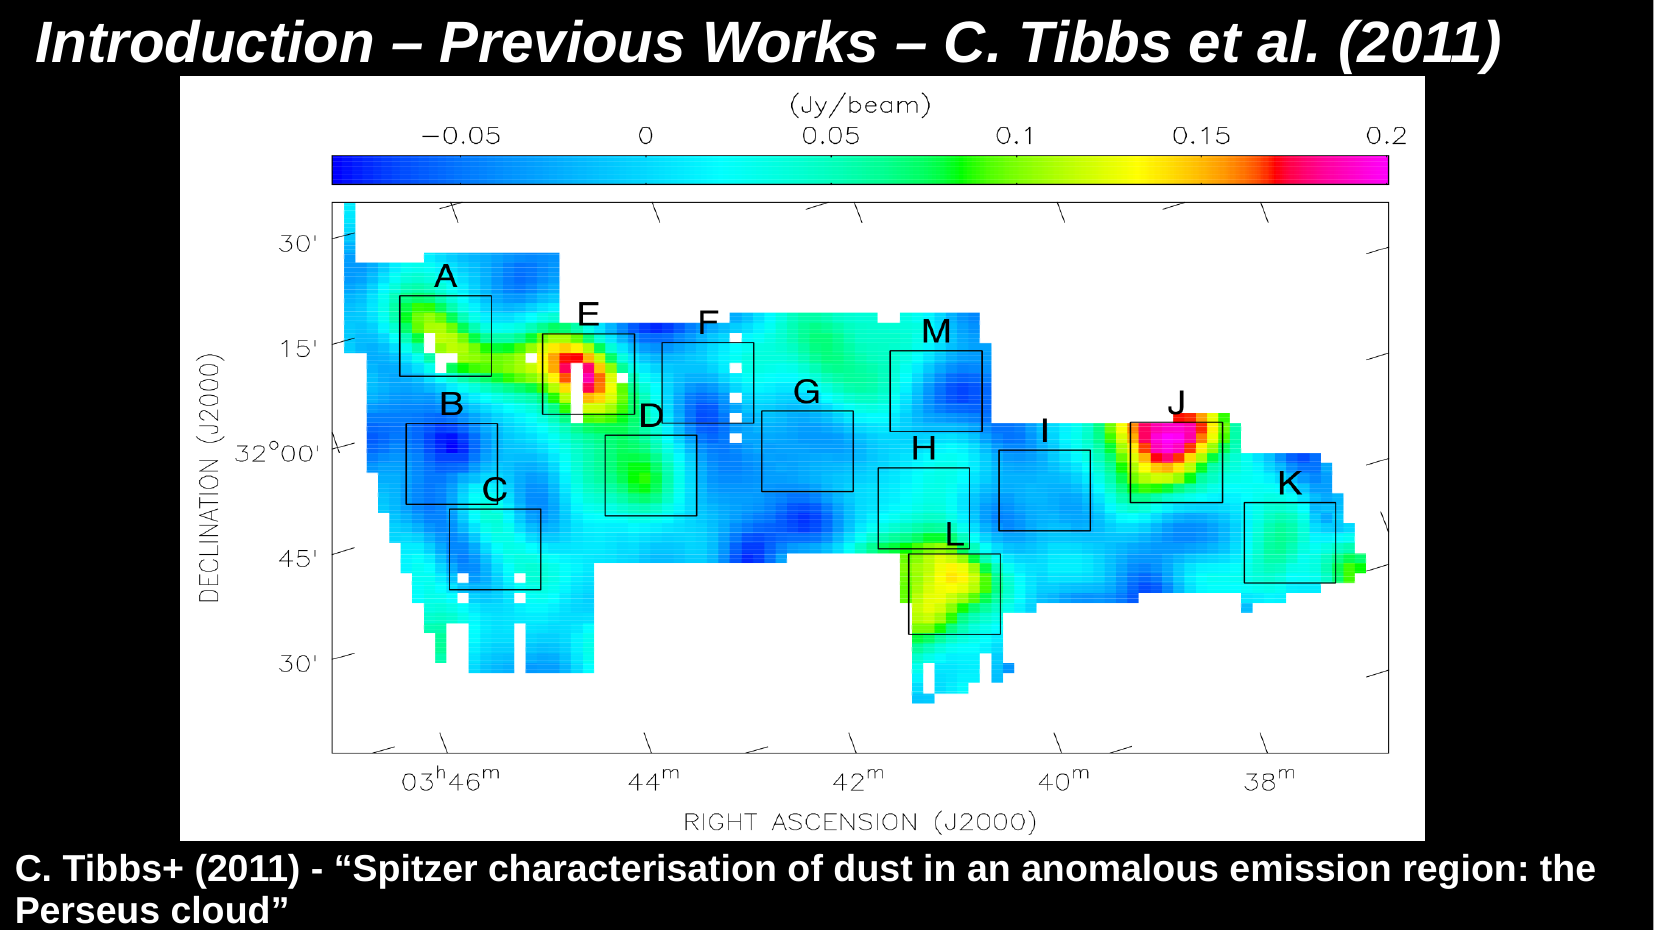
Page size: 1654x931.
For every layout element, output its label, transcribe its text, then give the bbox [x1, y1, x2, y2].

picture [180, 76, 1425, 841]
text_box C. Tibbs+ (2011) - “Spitzer characterisation of dust in an anomalous emission region: the Perseus cloud” [0, 840, 1654, 931]
title Introduction – Previous Works – C. Tibbs et al. (2011) [0, 9, 1654, 91]
